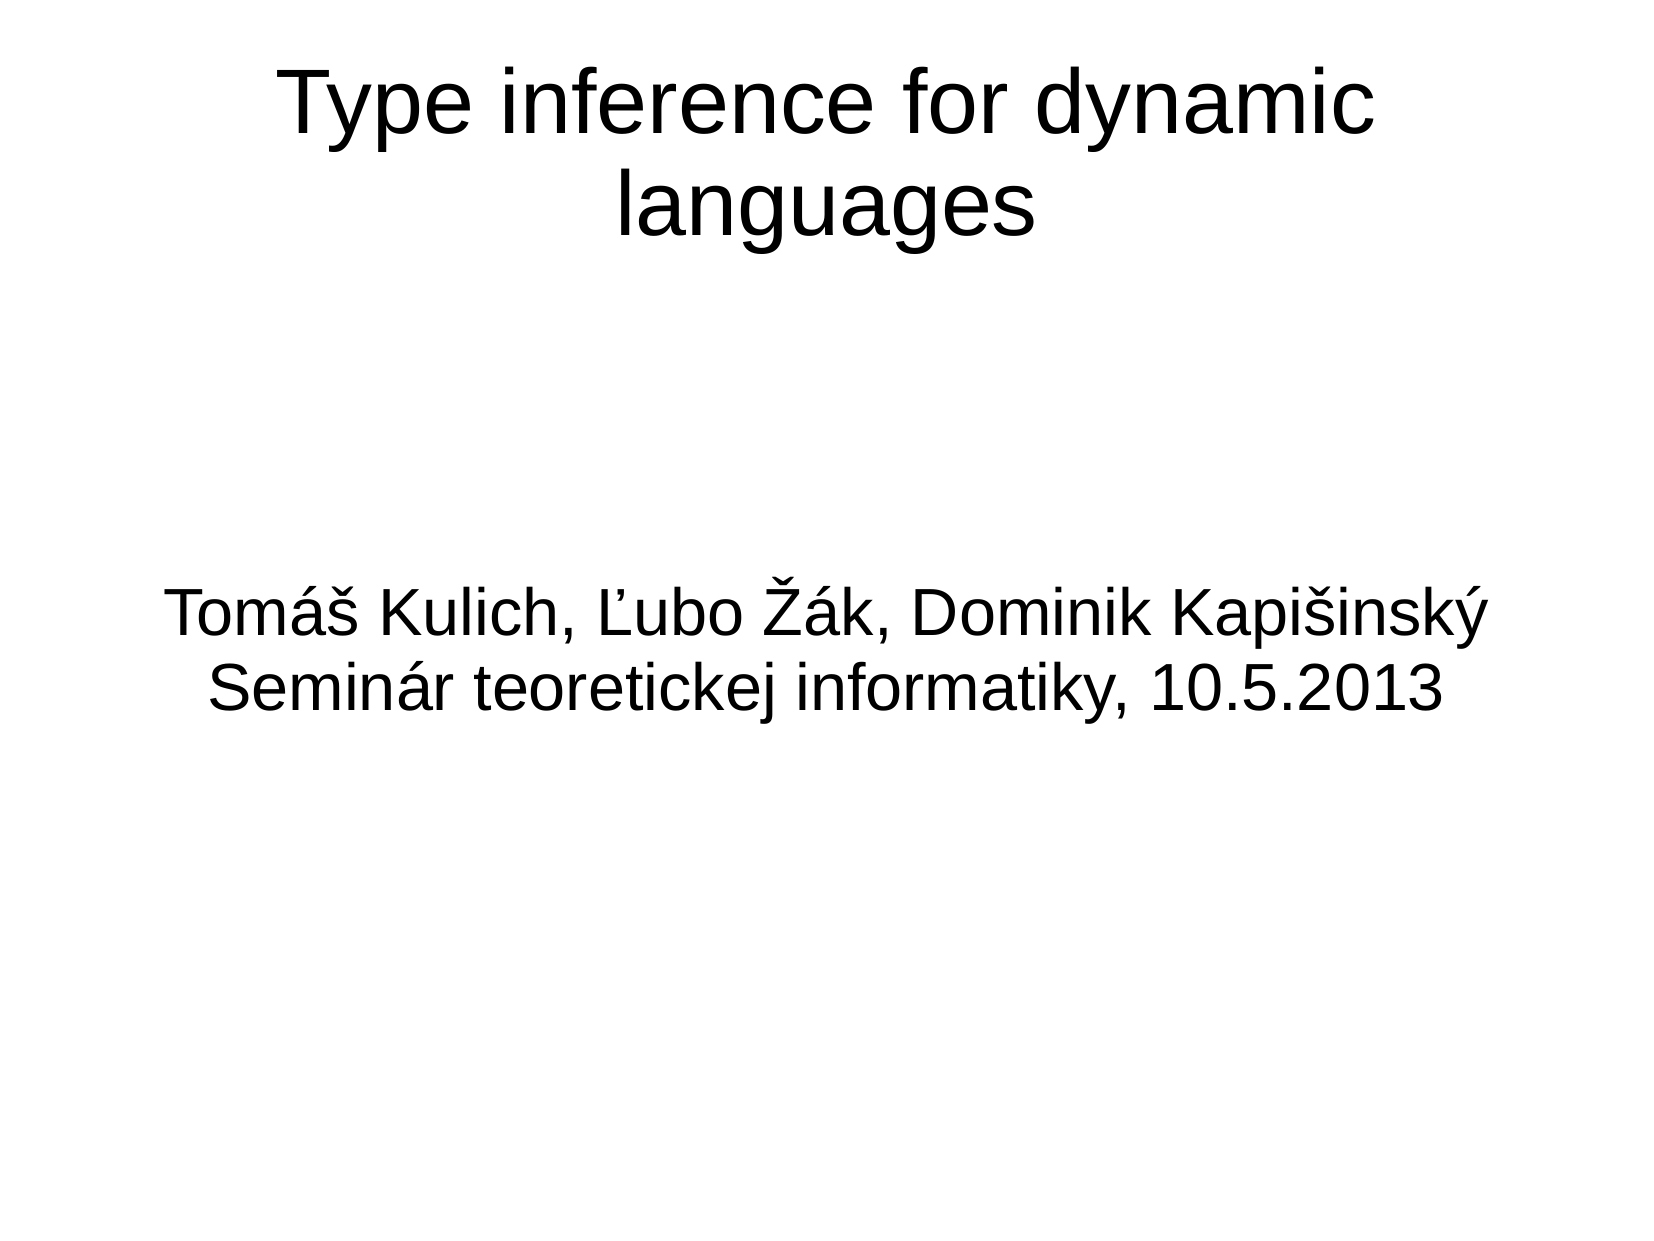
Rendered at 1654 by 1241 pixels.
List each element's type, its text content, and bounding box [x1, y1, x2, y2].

title Type inference for dynamic languages [82, 49, 1571, 257]
subtitle Tomáš Kulich, Ľubo Žák, Dominik Kapišinský Seminár teoretickej informatiky, 10.5.2013 [82, 290, 1571, 1010]
